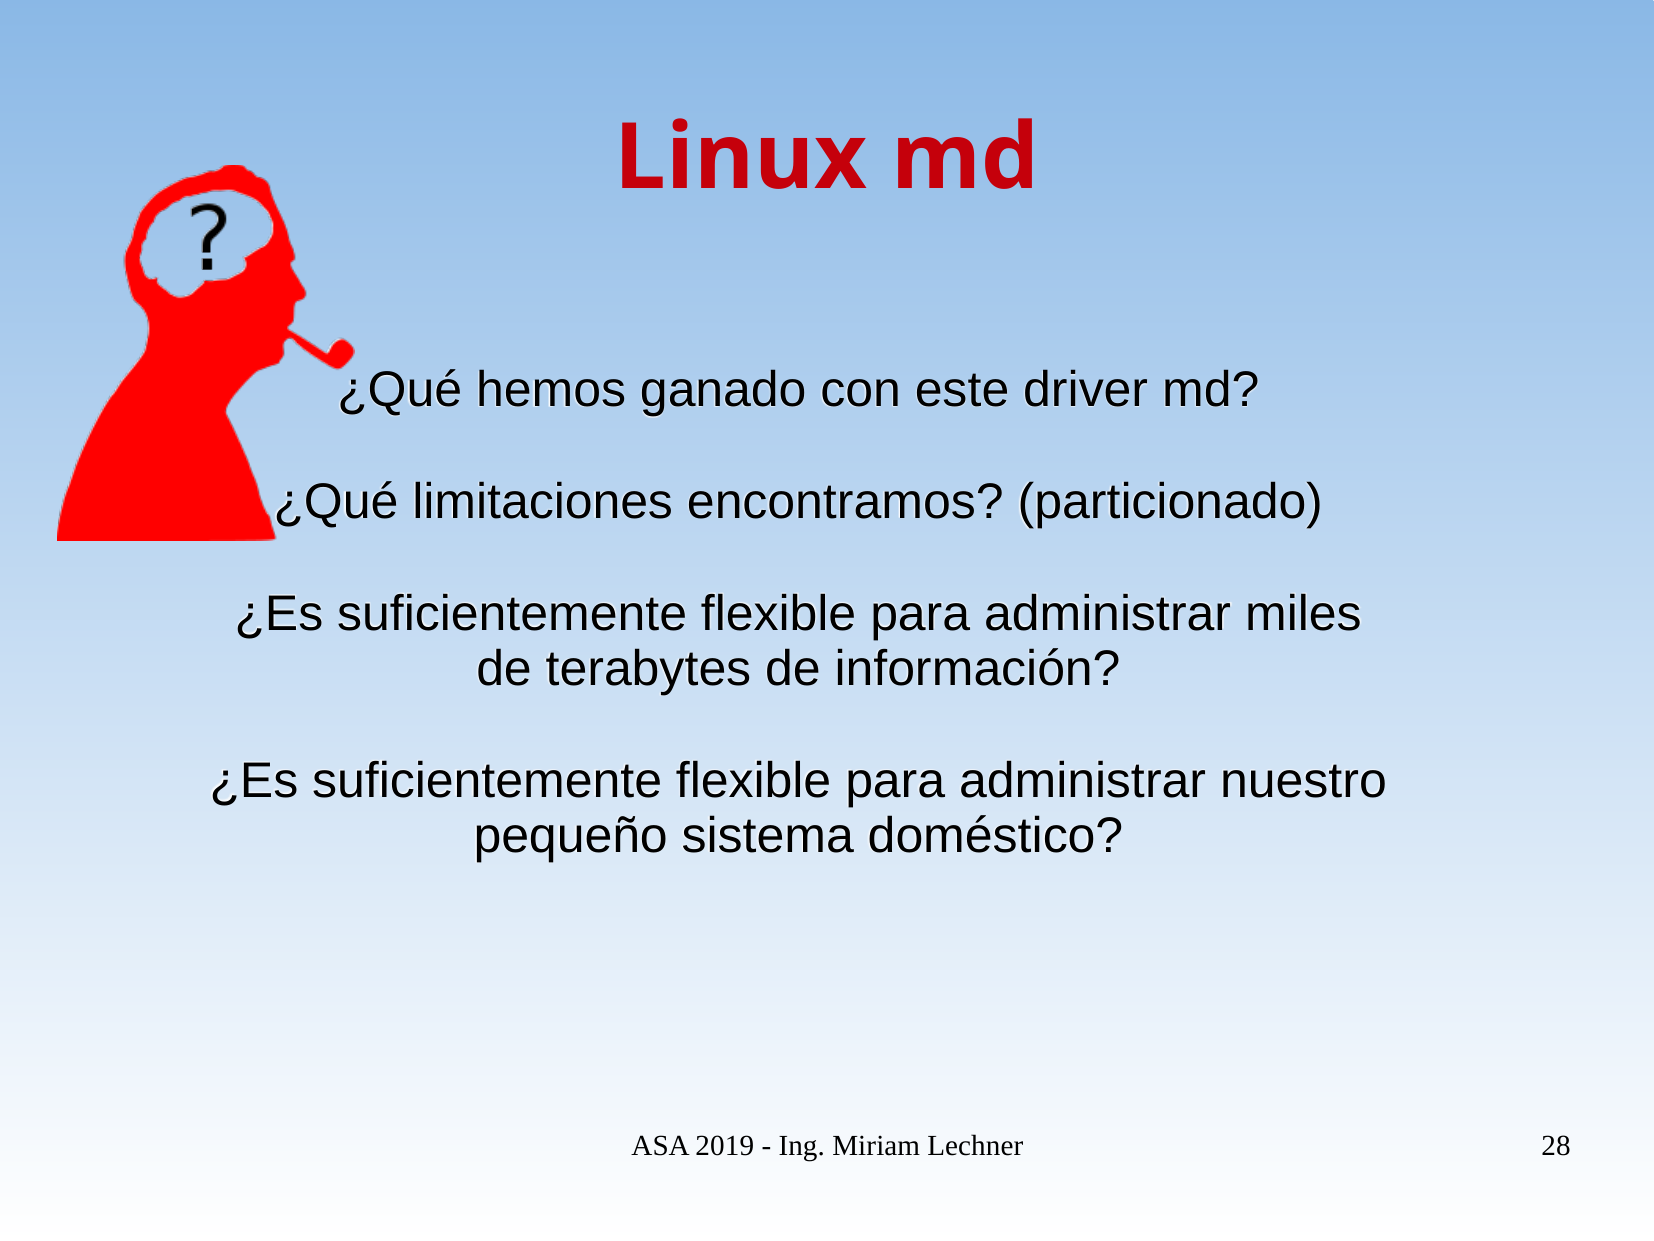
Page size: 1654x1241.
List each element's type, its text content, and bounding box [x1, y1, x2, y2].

picture [57, 165, 355, 541]
title Linux md [82, 49, 1571, 257]
text_box ¿Qué hemos ganado con este driver md? ¿Qué limitaciones encontramos? (particionado) ¿Es suficientemente flexible para administrar miles de terabytes de información? ¿Es suficientemente flexible para administrar nuestro pequeño sistema doméstico? [194, 354, 1470, 871]
